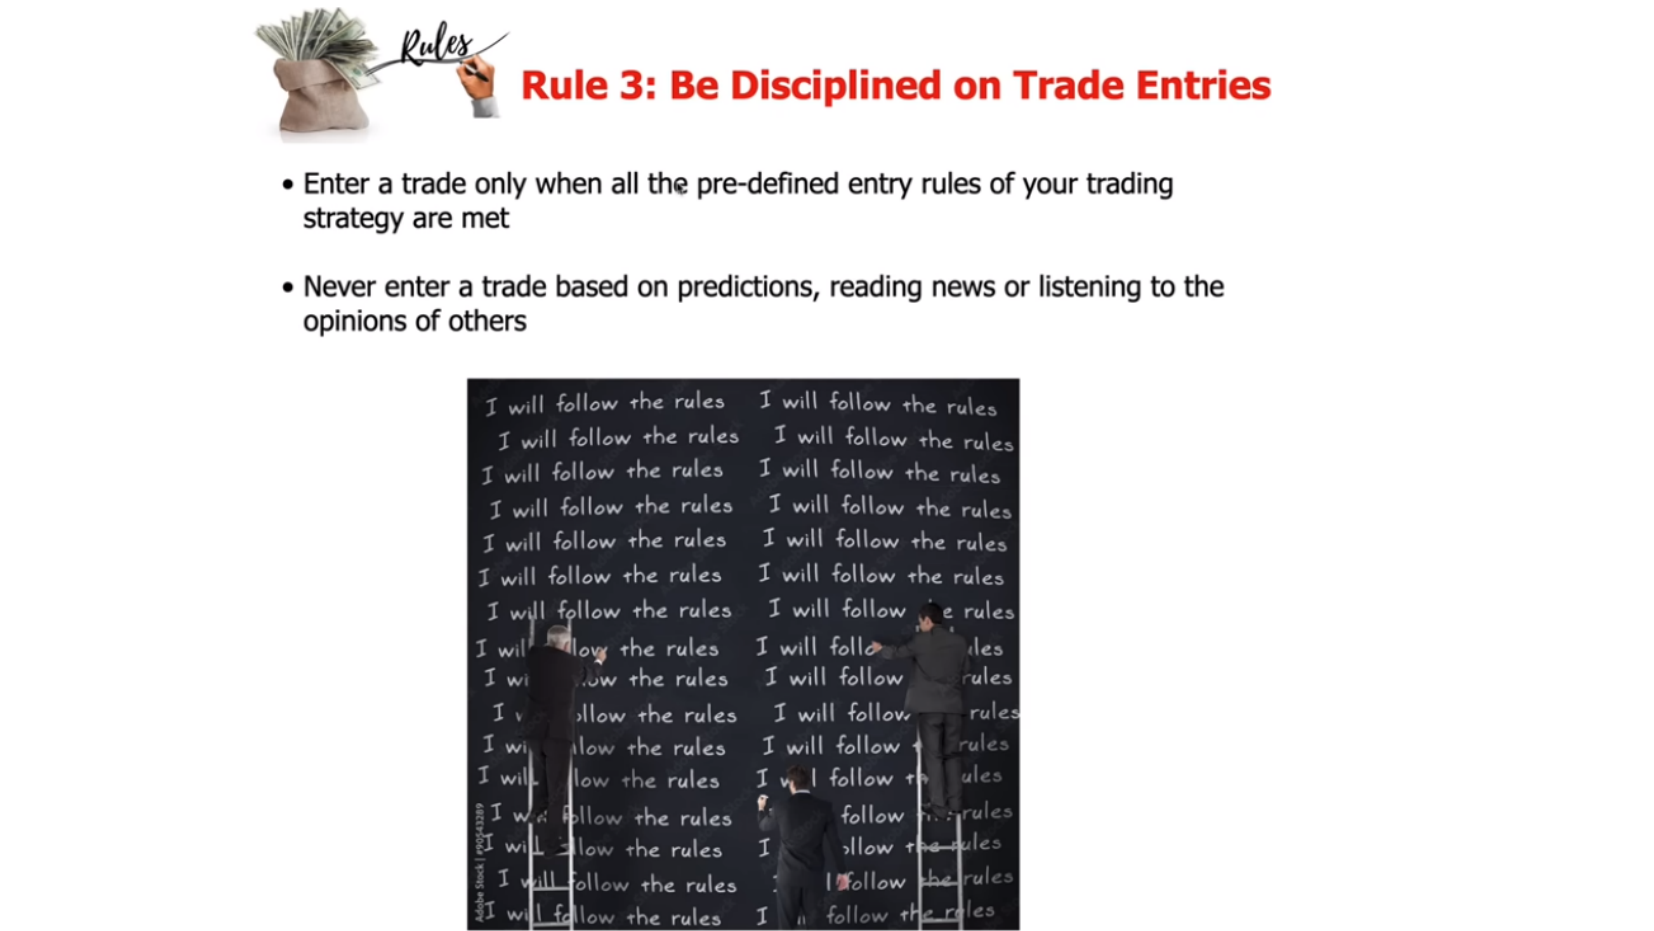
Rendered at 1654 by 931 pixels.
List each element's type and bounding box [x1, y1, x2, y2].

picture [225, 7, 1296, 931]
